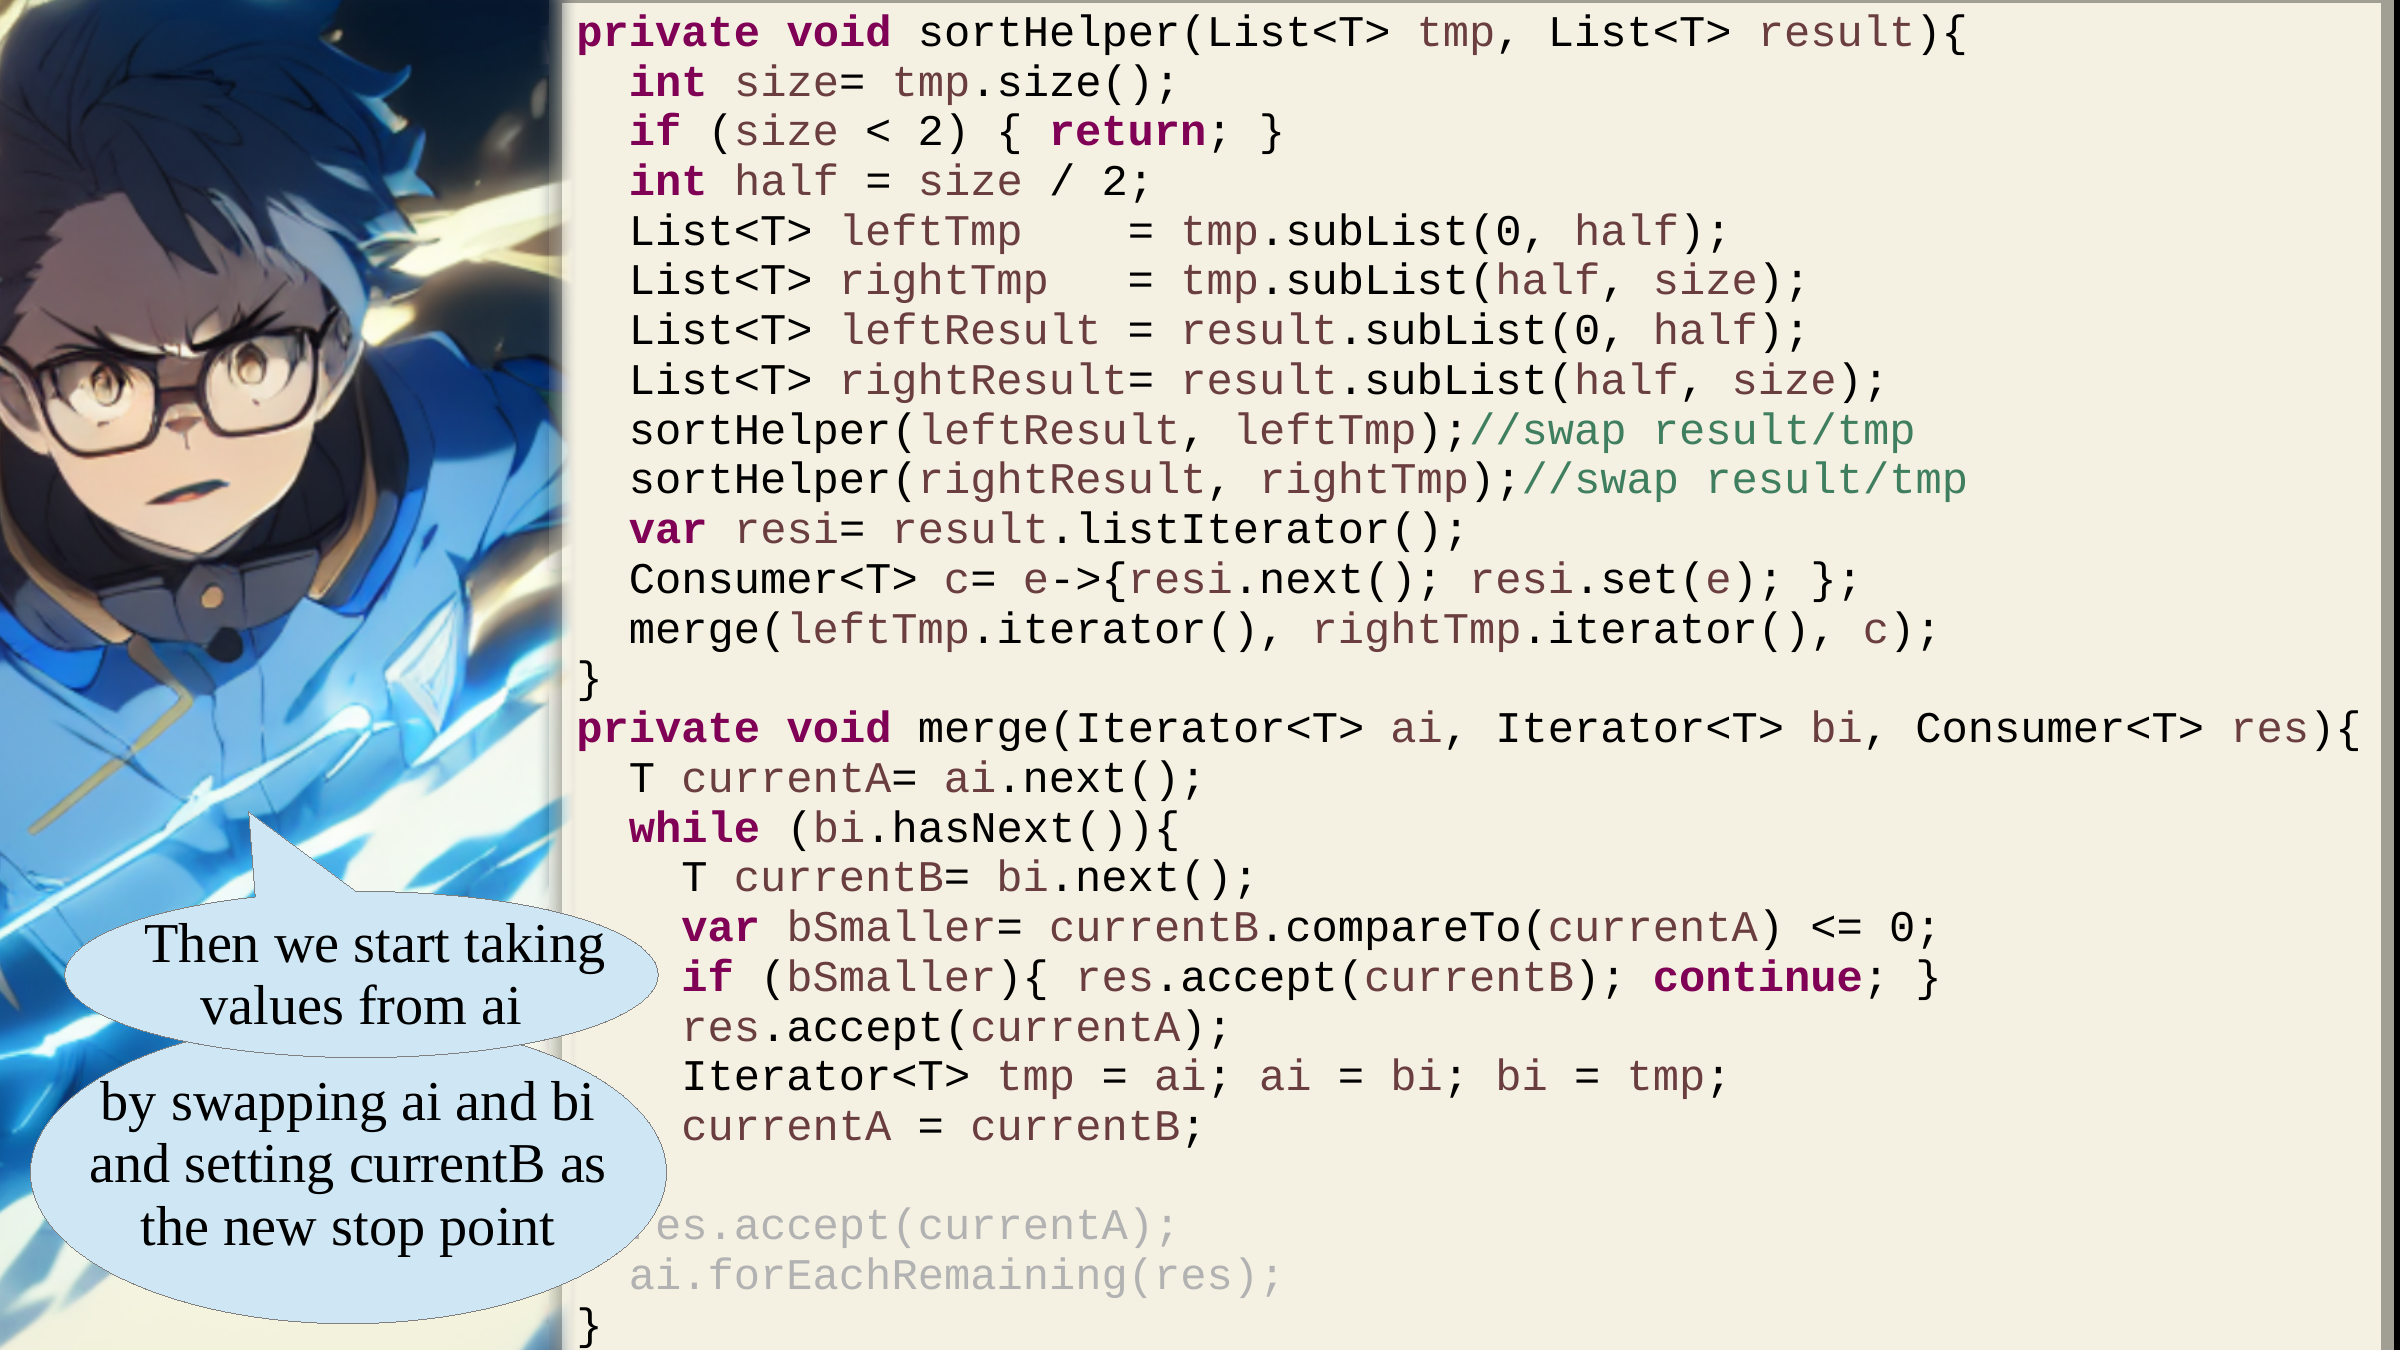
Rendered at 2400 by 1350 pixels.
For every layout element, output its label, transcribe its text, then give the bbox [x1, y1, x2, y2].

picture [525, 1032, 578, 1066]
text_box [2394, 0, 2400, 1350]
text_box by swapping ai and bi and setting currentB as the new stop point [30, 1042, 667, 1324]
text_box Then we start taking values from ai [64, 811, 659, 1058]
text_box private void sortHelper(List<T> tmp, List<T> result){ int size= tmp.size(); if (size < 2) { return; } int half = size / 2; List<T> leftTmp = tmp.subList(0, half); List<T> rightTmp = tmp.subList(half, size); List<T> leftResult = result.subList(0, half); List<T> rightResult= result.subList(half, size); sortHelper(leftResult, leftTmp);//swap result/tmp sortHelper(rightResult, rightTmp);//swap result/tmp var resi= result.listIterator(); Consumer<T> c= e->{resi.next(); resi.set(e); }; merge(leftTmp.iterator(), rightTmp.iterator(), c); } private void merge(Iterator<T> ai, Iterator<T> bi, Consumer<T> res){ T currentA= ai.next(); while (bi.hasNext()){ T currentB= bi.next(); var bSmaller= currentB.compareTo(currentA) <= 0; if (bSmaller){ res.accept(currentB); continue; } res.accept(currentA); Iterator<T> tmp = ai; ai = bi; bi = tmp; currentA = currentB; } res.accept(currentA); ai.forEachRemaining(res); } [578, 0, 2388, 1350]
picture [0, 0, 578, 1350]
